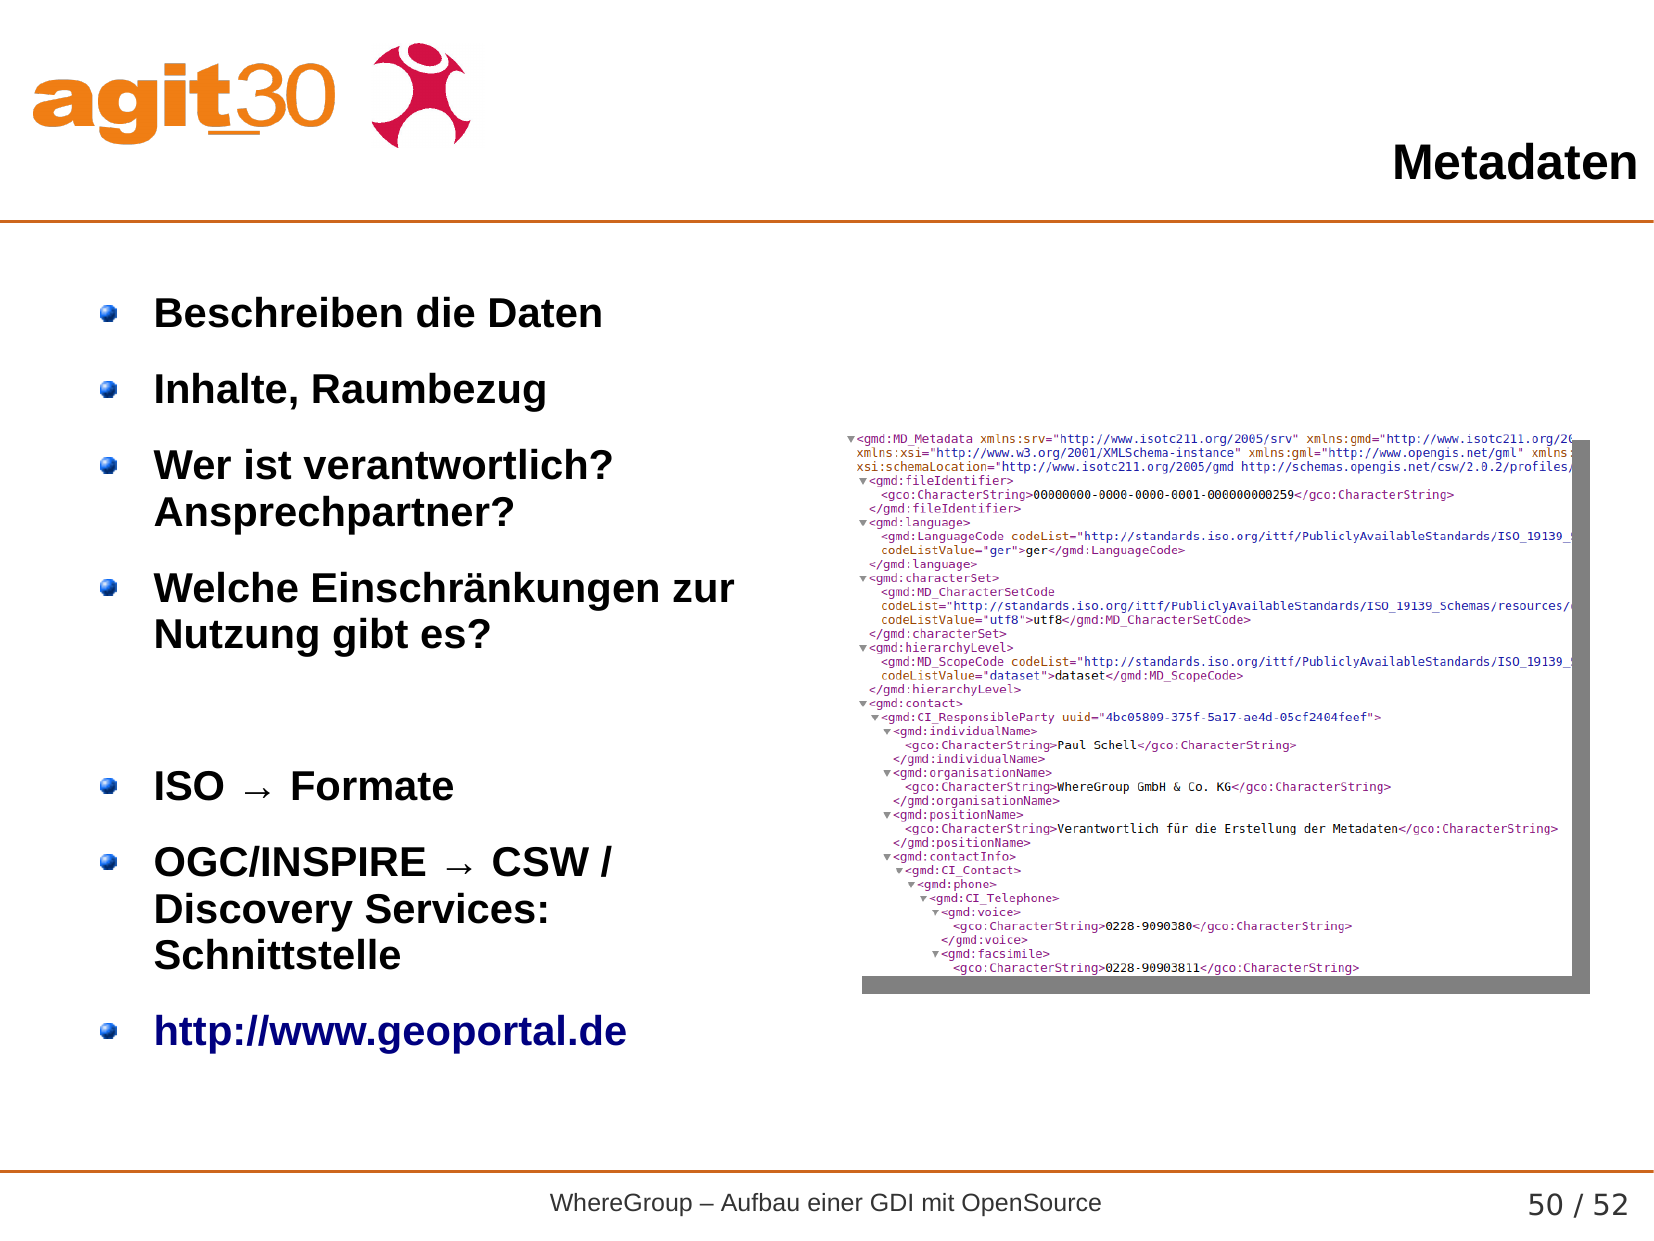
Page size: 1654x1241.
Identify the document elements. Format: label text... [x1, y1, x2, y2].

title Metadaten [265, 118, 1654, 207]
picture [29, 58, 340, 148]
picture [845, 422, 1572, 976]
list Beschreiben die Daten Inhalte, Raumbezug Wer ist verantwortlich? Ansprechpartner? Welche Einschränkungen zur Nutzung gibt es? ISO → Formate OGC/INSPIRE → CSW / Discovery Services: Schnittstelle http://www.geoportal.de [82, 290, 809, 1109]
